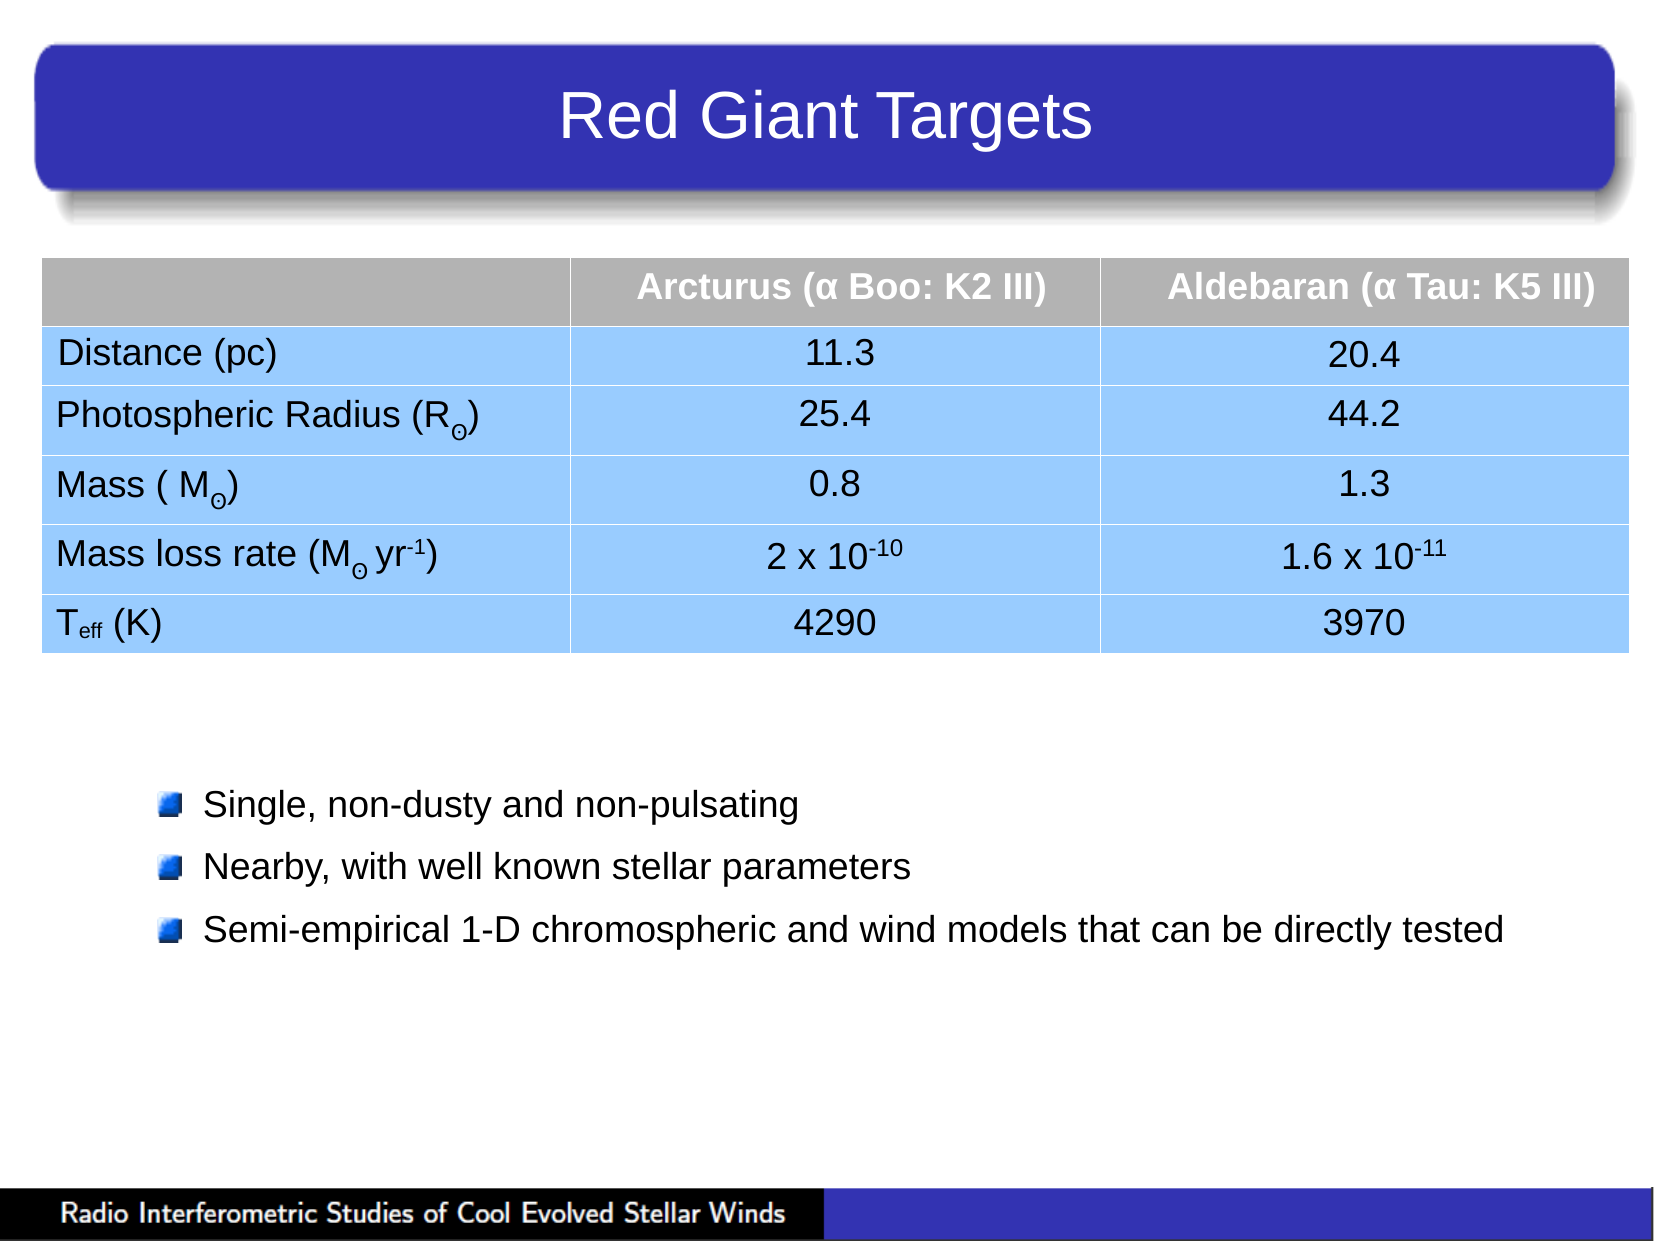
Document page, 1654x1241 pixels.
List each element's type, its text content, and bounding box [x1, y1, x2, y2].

text_box Single, non-dusty and non-pulsating Nearby, with well known stellar parameters Semi-empirical 1-D chromospheric and wind models that can be directly tested [142, 754, 1590, 938]
table_header Aldebaran (α Tau: K5 III) [1101, 258, 1629, 326]
table_cell 3970 [1101, 595, 1629, 653]
table_cell 4290 [571, 595, 1100, 653]
table_cell 2 x 10-10 [571, 525, 1100, 594]
table_cell 1.6 x 10-11 [1101, 525, 1629, 594]
table_cell 25.4 [571, 386, 1100, 455]
table_cell 44.2 [1101, 386, 1629, 455]
table_cell Mass loss rate (Mʘ yr-1) [42, 525, 570, 594]
table_cell 0.8 [571, 456, 1100, 524]
table_cell Photospheric Radius (Rʘ) [42, 386, 570, 455]
picture [157, 938, 182, 943]
table_cell 20.4 [1101, 327, 1629, 385]
table_header [42, 258, 570, 326]
table_cell Distance (pc) [42, 327, 570, 385]
text_box Red Giant Targets [59, 70, 1595, 189]
table_cell Teff (K) [42, 595, 570, 653]
picture [23, 29, 1648, 237]
table_cell Mass ( Mʘ) [42, 456, 570, 524]
table_header Arcturus (α Boo: K2 III) [571, 258, 1100, 326]
table_cell 1.3 [1101, 456, 1629, 524]
picture [0, 1187, 1654, 1241]
table_cell 11.3 [571, 327, 1100, 385]
